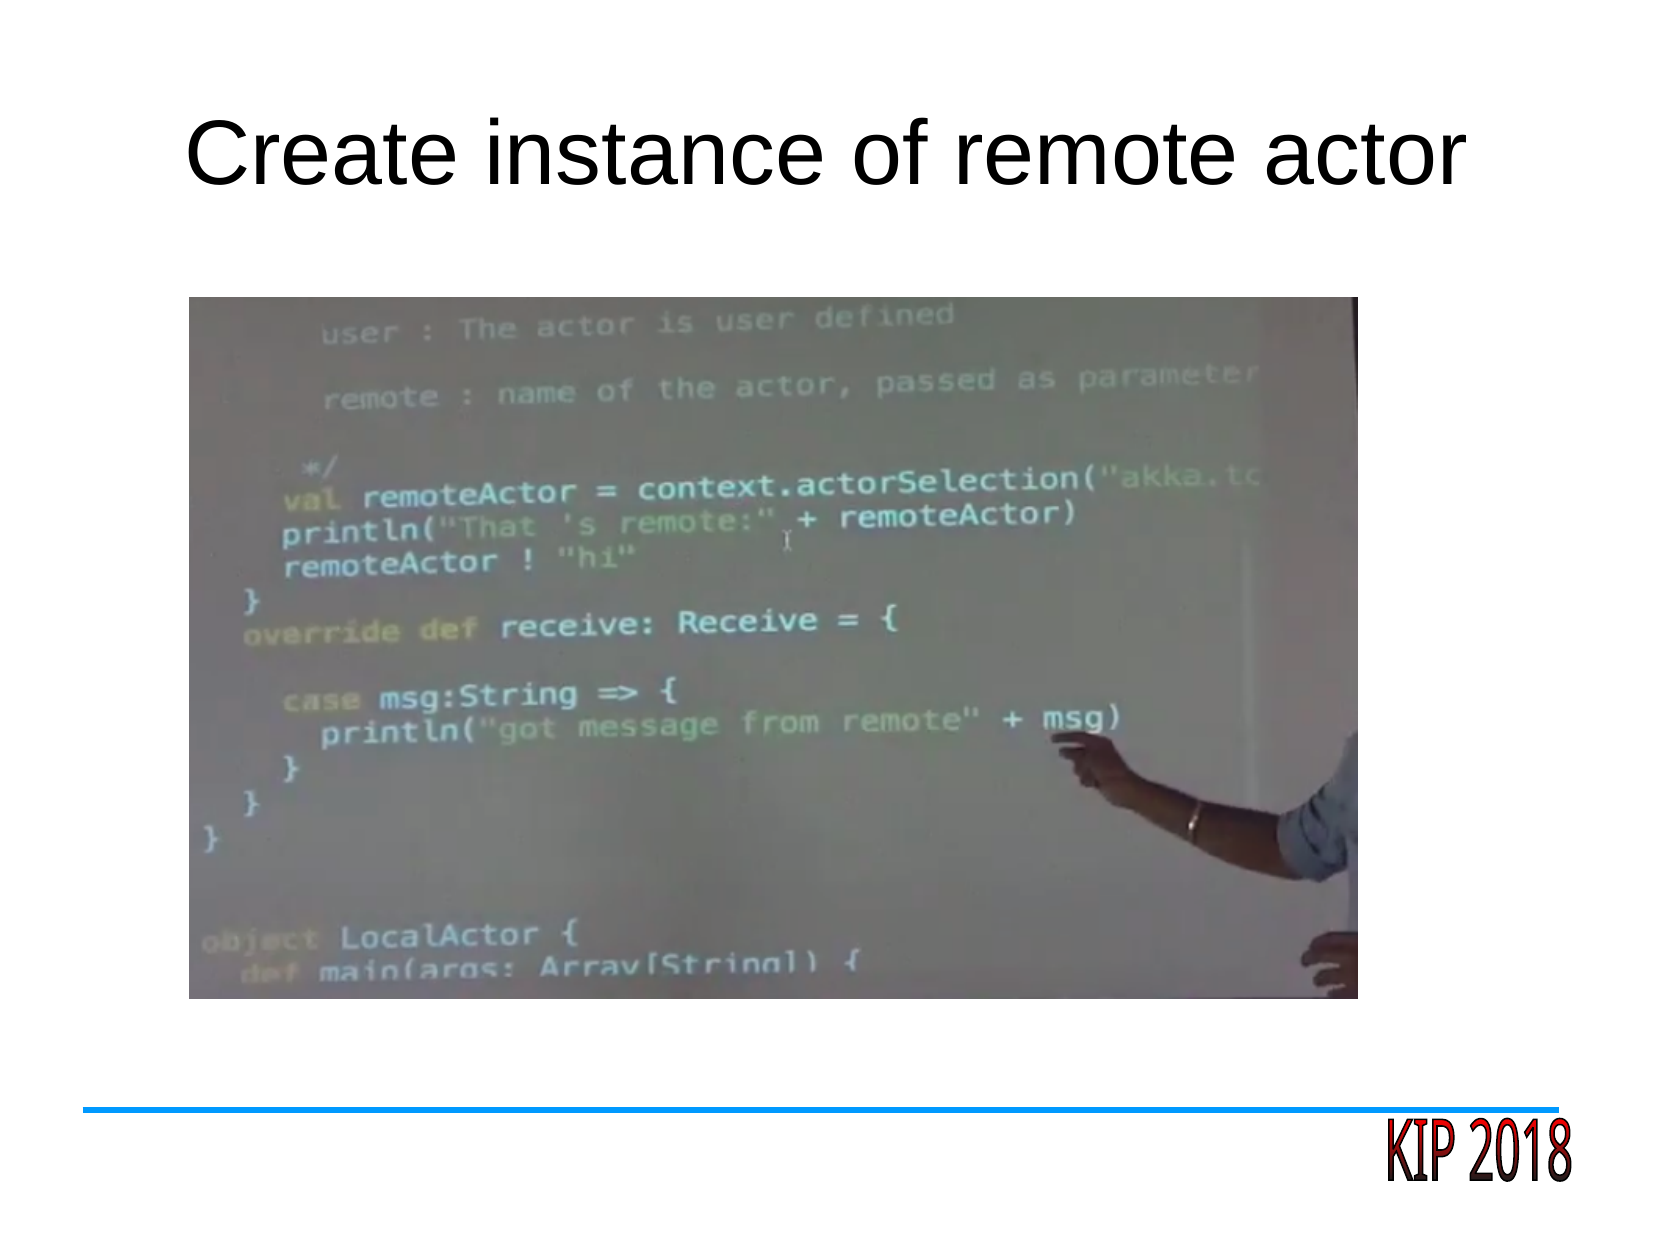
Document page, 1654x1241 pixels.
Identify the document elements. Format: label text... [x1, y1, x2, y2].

picture [189, 297, 1358, 999]
title Create instance of remote actor [82, 49, 1571, 257]
